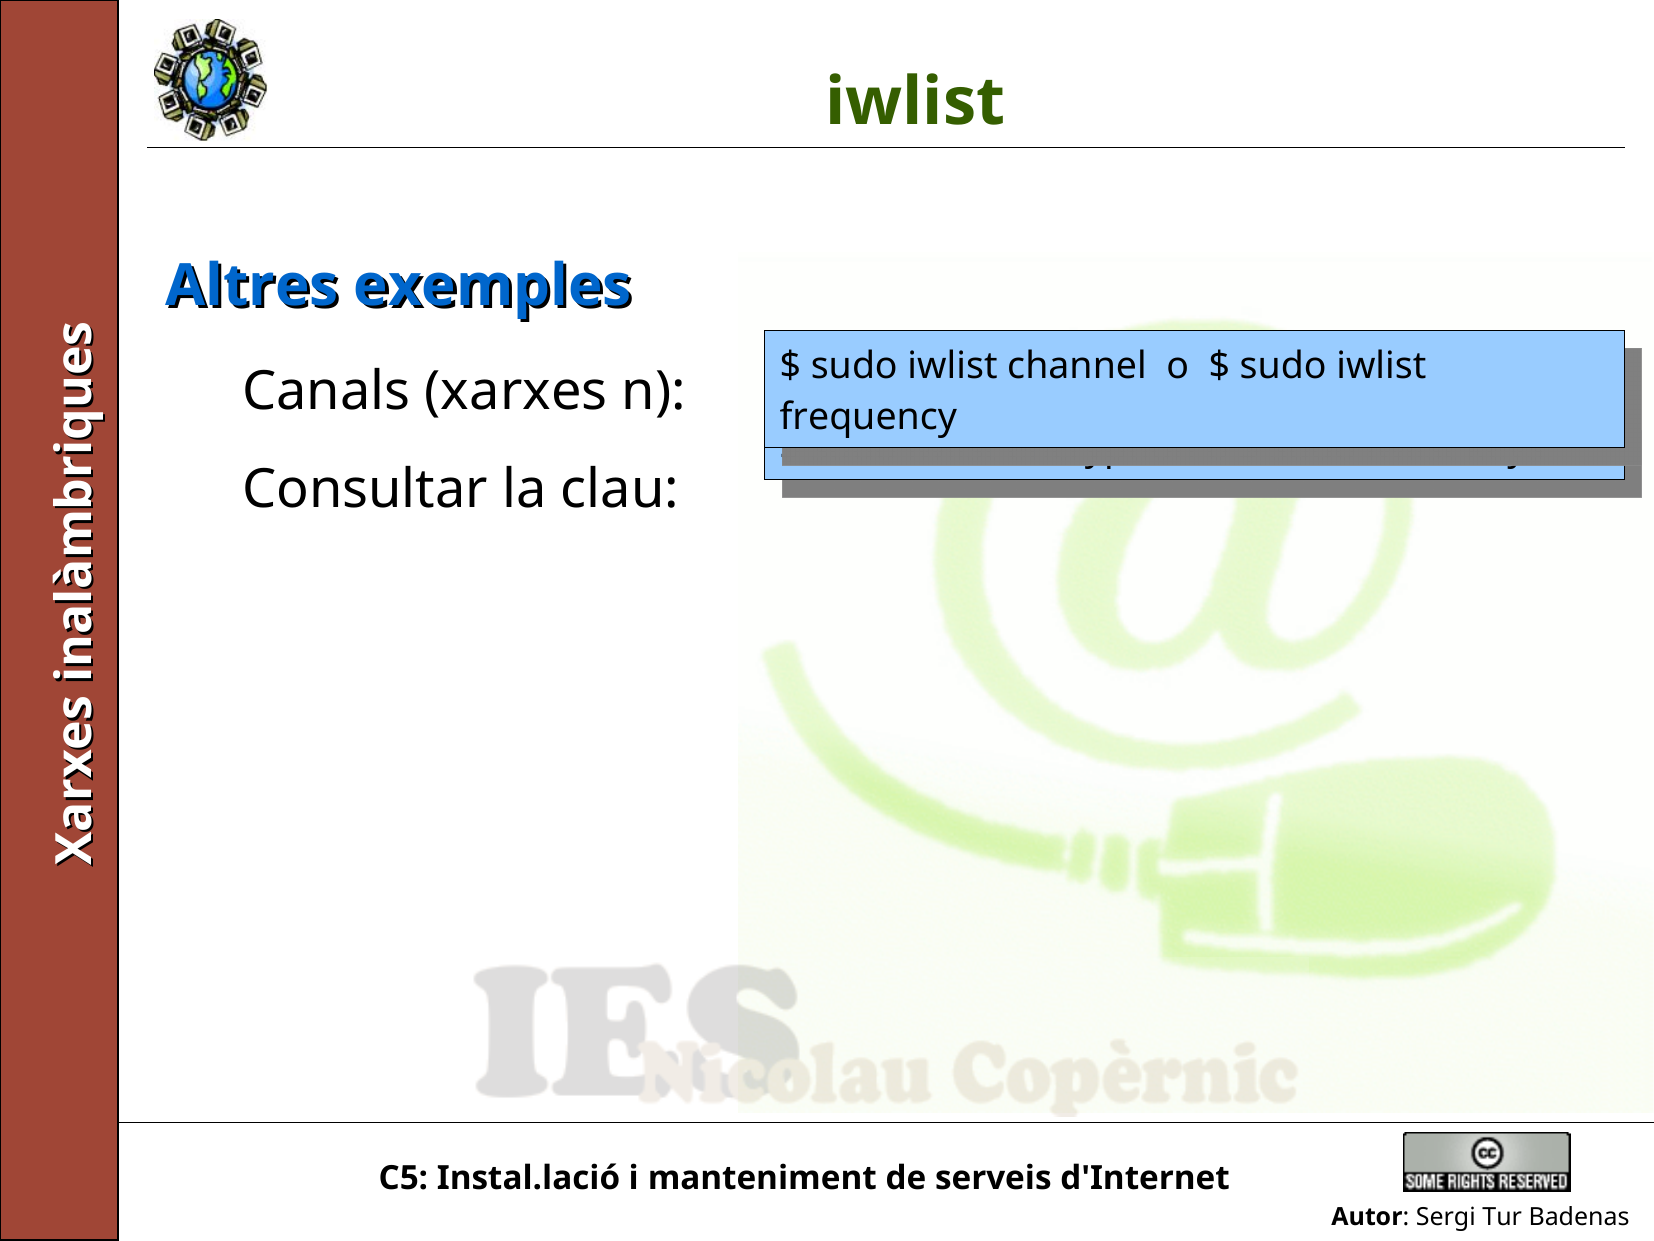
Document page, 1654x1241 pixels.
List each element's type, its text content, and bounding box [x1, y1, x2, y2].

picture [154, 19, 268, 142]
picture [1403, 1132, 1571, 1192]
picture [466, 252, 1654, 1117]
list Altres exemples Canals (xarxes n): Consultar la clau: [147, 242, 1636, 1078]
title iwlist [171, 56, 1654, 141]
text_box $ sudo iwlist channel o $ sudo iwlist frequency [764, 330, 1625, 384]
